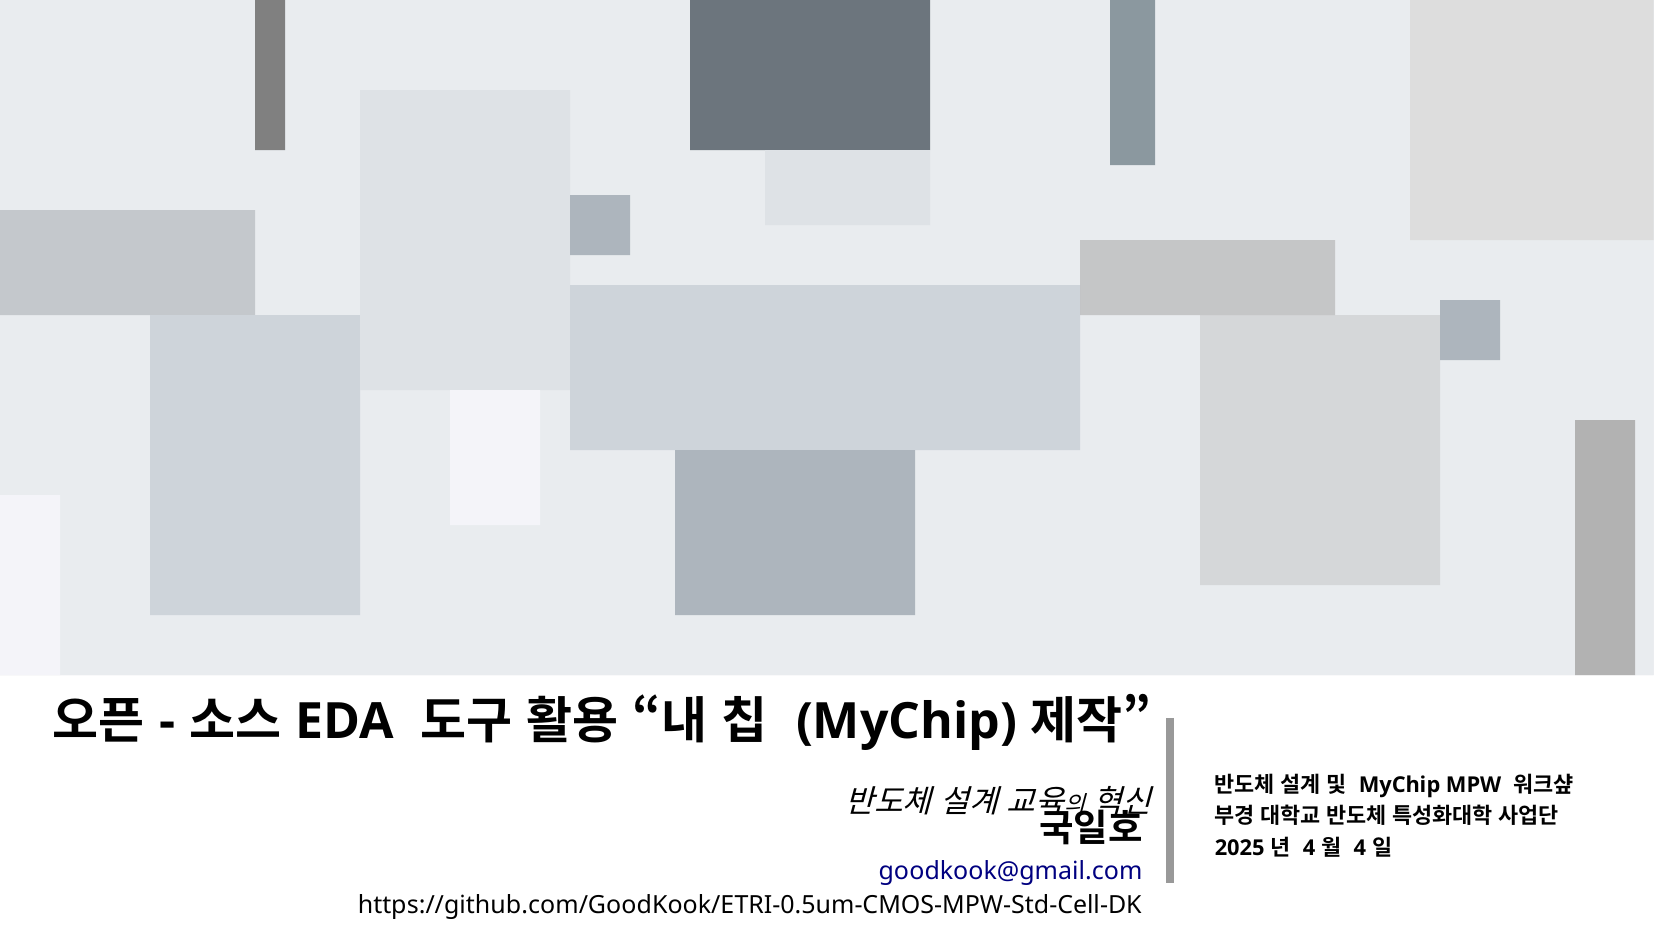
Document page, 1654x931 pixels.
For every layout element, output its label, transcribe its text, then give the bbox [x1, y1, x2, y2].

text_box 반도체 설계 및 MyChip MPW 워크샾 부경 대학교 반도체 특성화대학 사업단 2025년 4월 4일 [1200, 759, 1625, 847]
title 오픈-소스EDA 도구 활용 “내 칩 (MyChip)제작” 반도체 설계 교육의 혁신 [0, 665, 1152, 800]
subtitle 국일호 goodkook@gmail.com https://github.com/GoodKook/ETRI-0.5um-CMOS-MPW-Std-Cell-DK [159, 799, 1144, 919]
